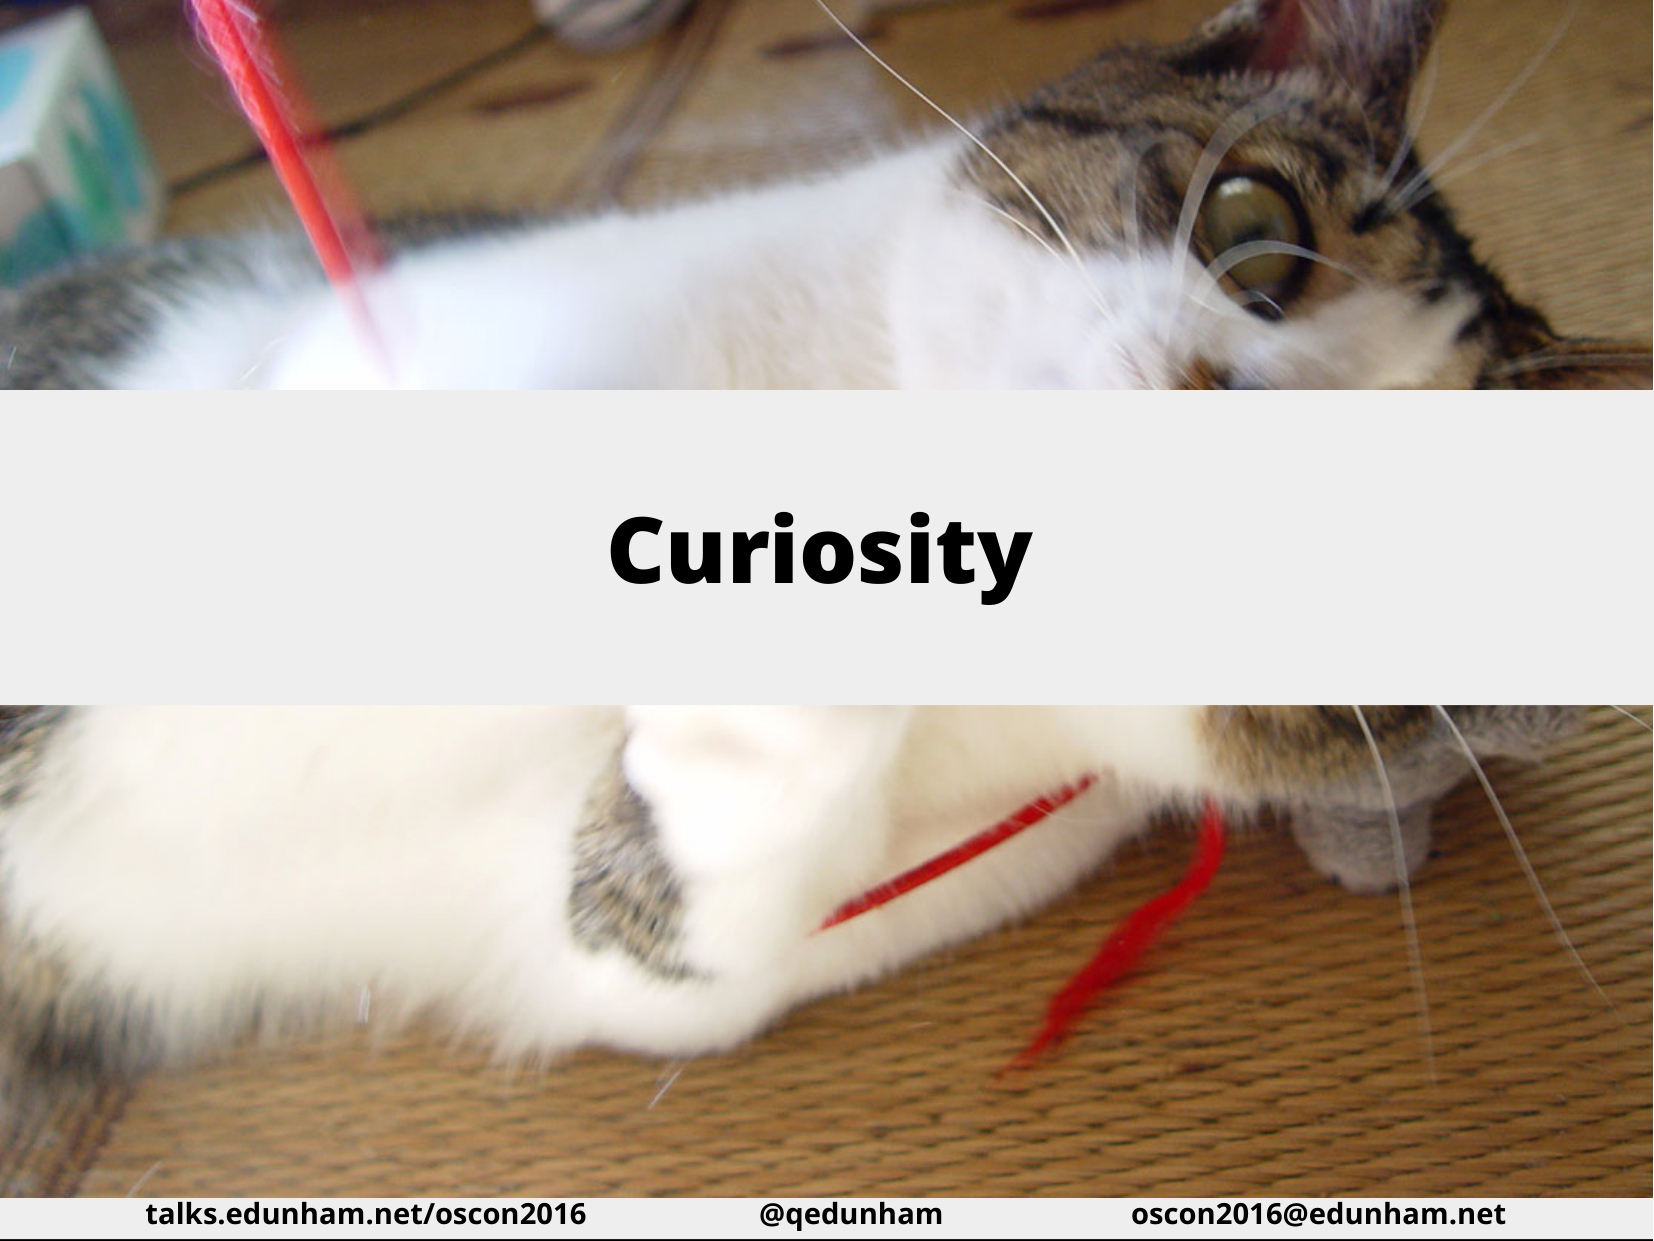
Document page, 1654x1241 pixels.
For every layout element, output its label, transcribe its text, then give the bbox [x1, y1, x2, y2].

picture [0, 0, 1653, 390]
picture [0, 706, 1653, 1198]
title Curiosity [0, 390, 1653, 706]
